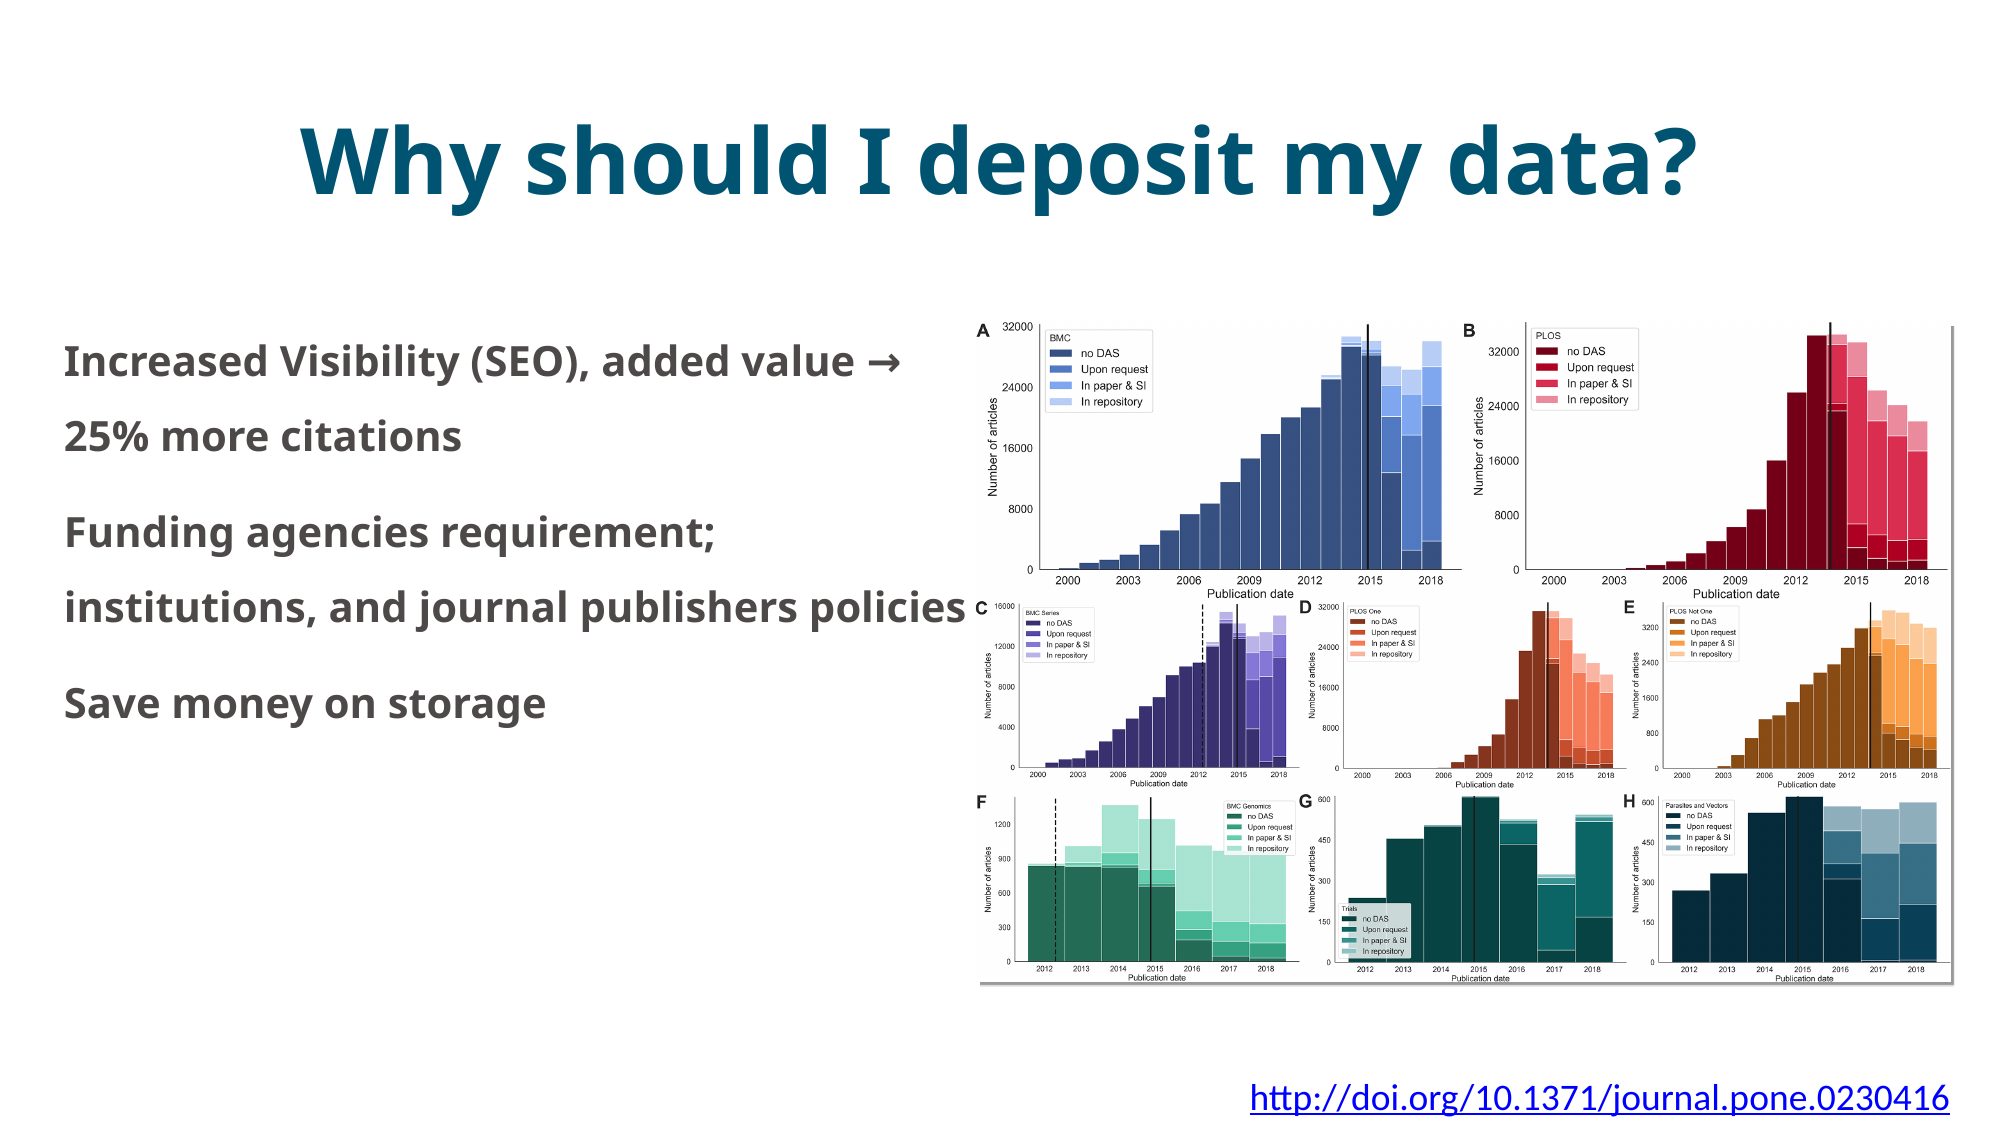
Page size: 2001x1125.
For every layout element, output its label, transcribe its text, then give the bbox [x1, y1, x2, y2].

text_box http://doi.org/10.1371/journal.pone.0230416 [1234, 1065, 1968, 1125]
text_box Why should I deposit my data? [137, 56, 1863, 274]
picture [975, 321, 1951, 982]
text_box Increased Visibility (SEO), added value → 25% more citations Funding agencies requirement; institutions, and journal publishers policies Save money on storage [48, 302, 994, 1017]
